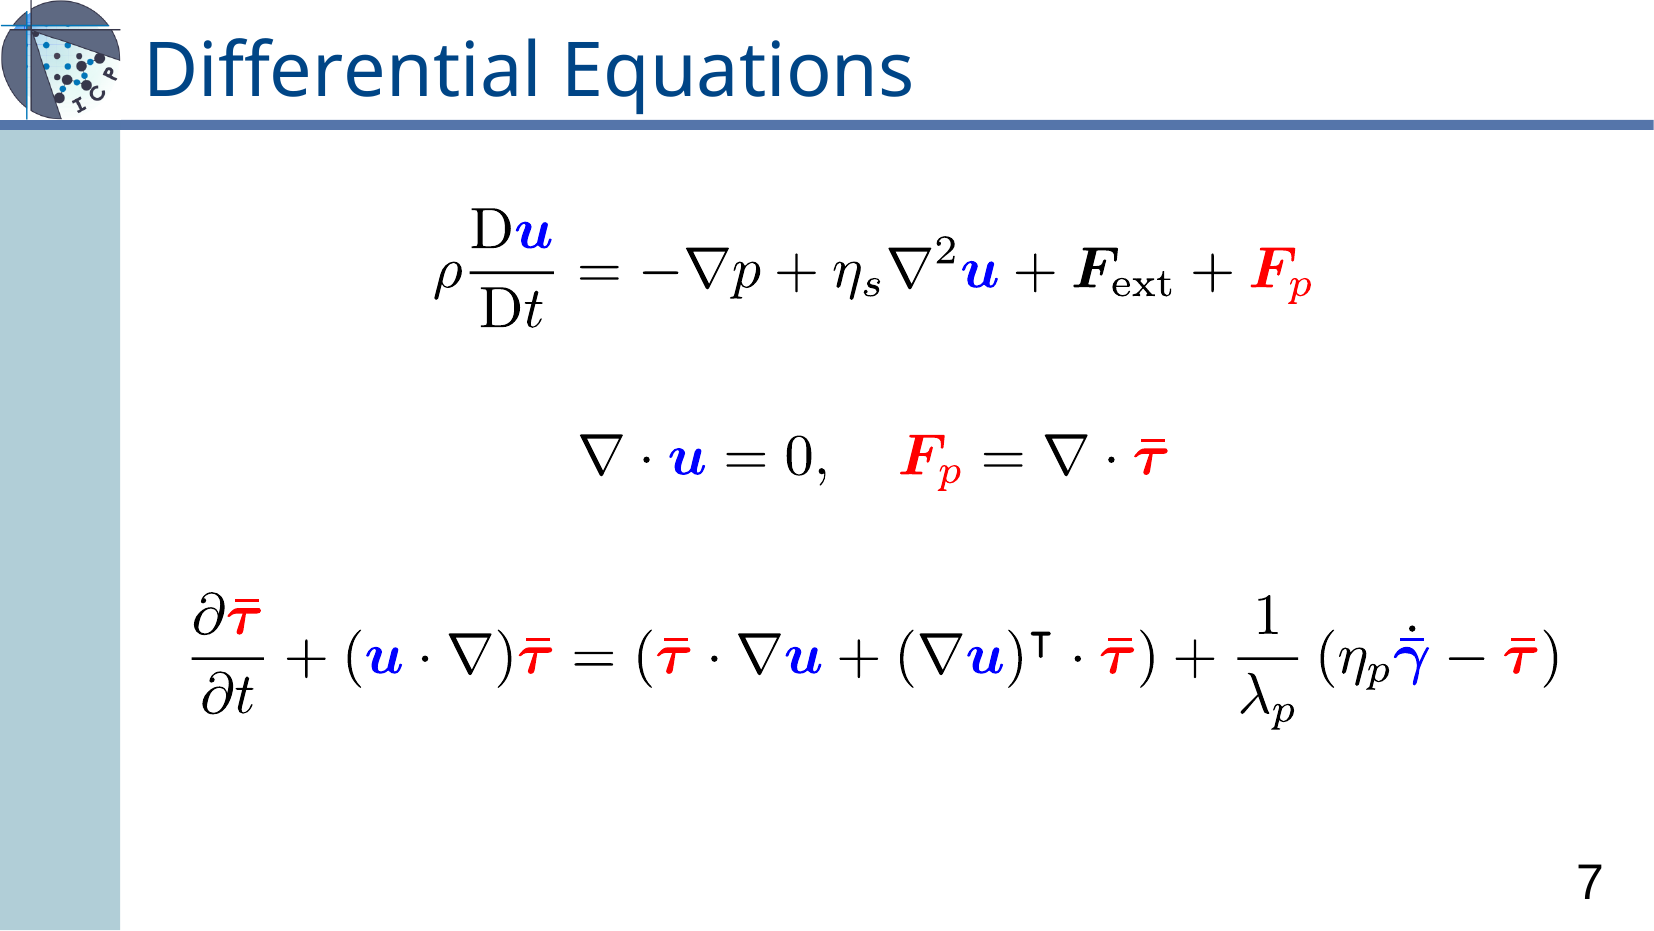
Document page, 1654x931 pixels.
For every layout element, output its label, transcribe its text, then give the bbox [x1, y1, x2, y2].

title Differential Equations [135, 0, 1636, 121]
picture [0, 0, 121, 120]
text_box [191, 207, 1564, 730]
